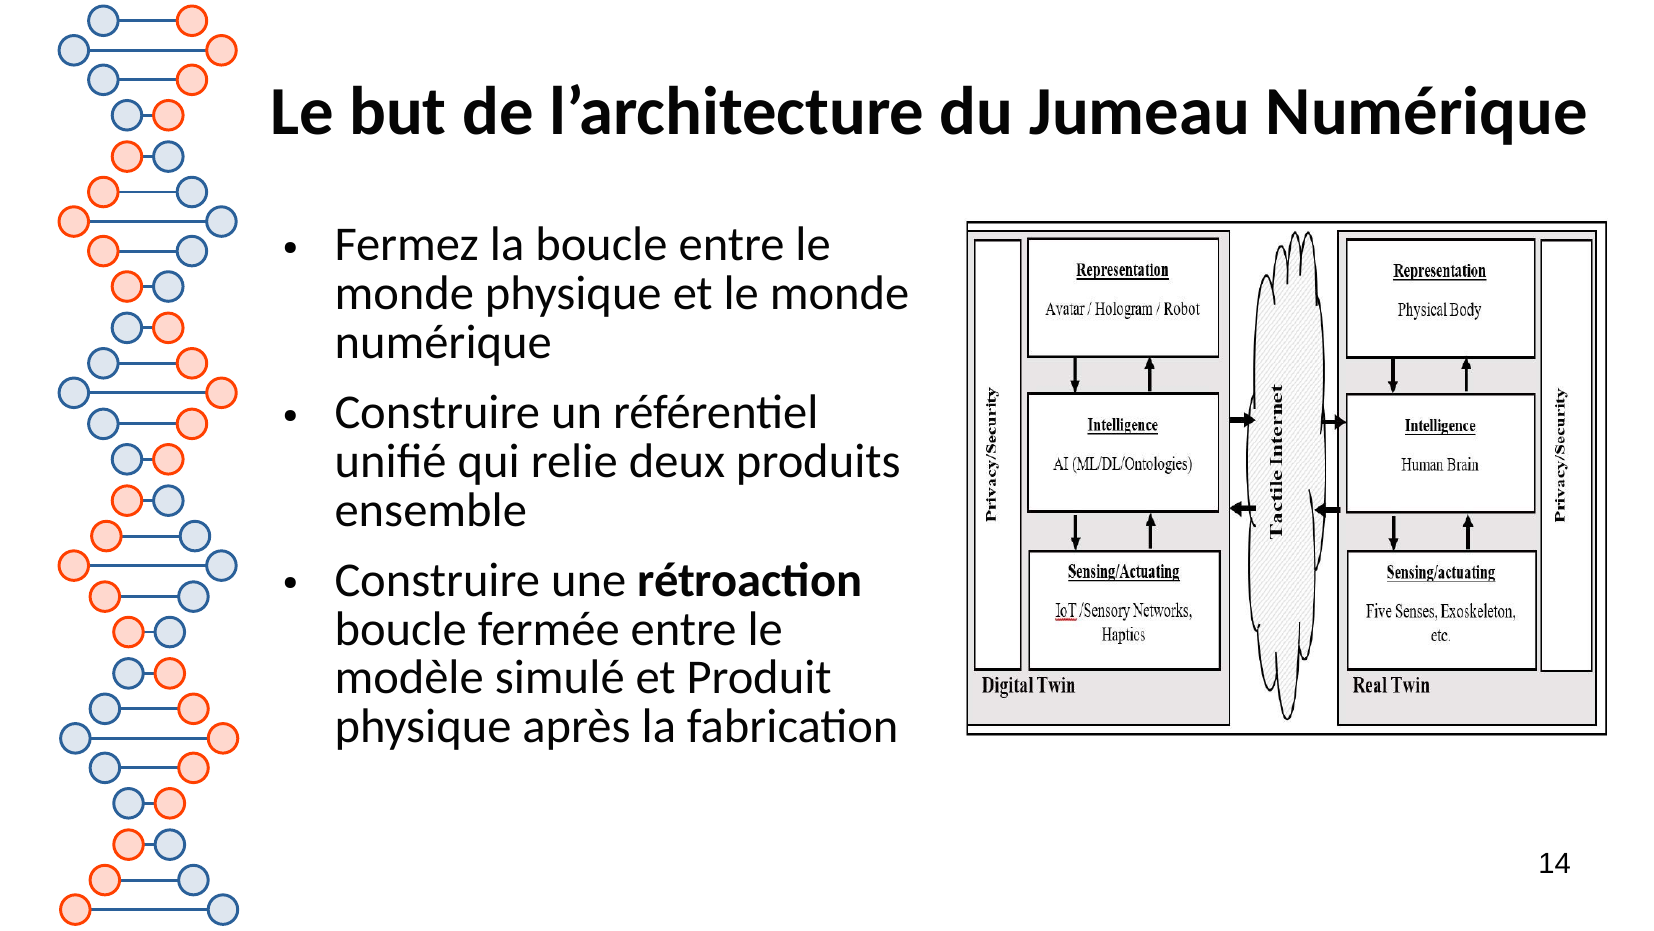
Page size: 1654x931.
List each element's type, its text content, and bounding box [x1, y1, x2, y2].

list Fermez la boucle entre le monde physique et le monde numérique Construire un référentiel unifié qui relie deux produits ensemble Construire une rétroaction boucle fermée entre le modèle simulé et Produit physique après la fabrication [265, 224, 915, 764]
title Le but de l’architecture du Jumeau Numérique [265, 35, 1595, 189]
picture [944, 206, 1608, 739]
